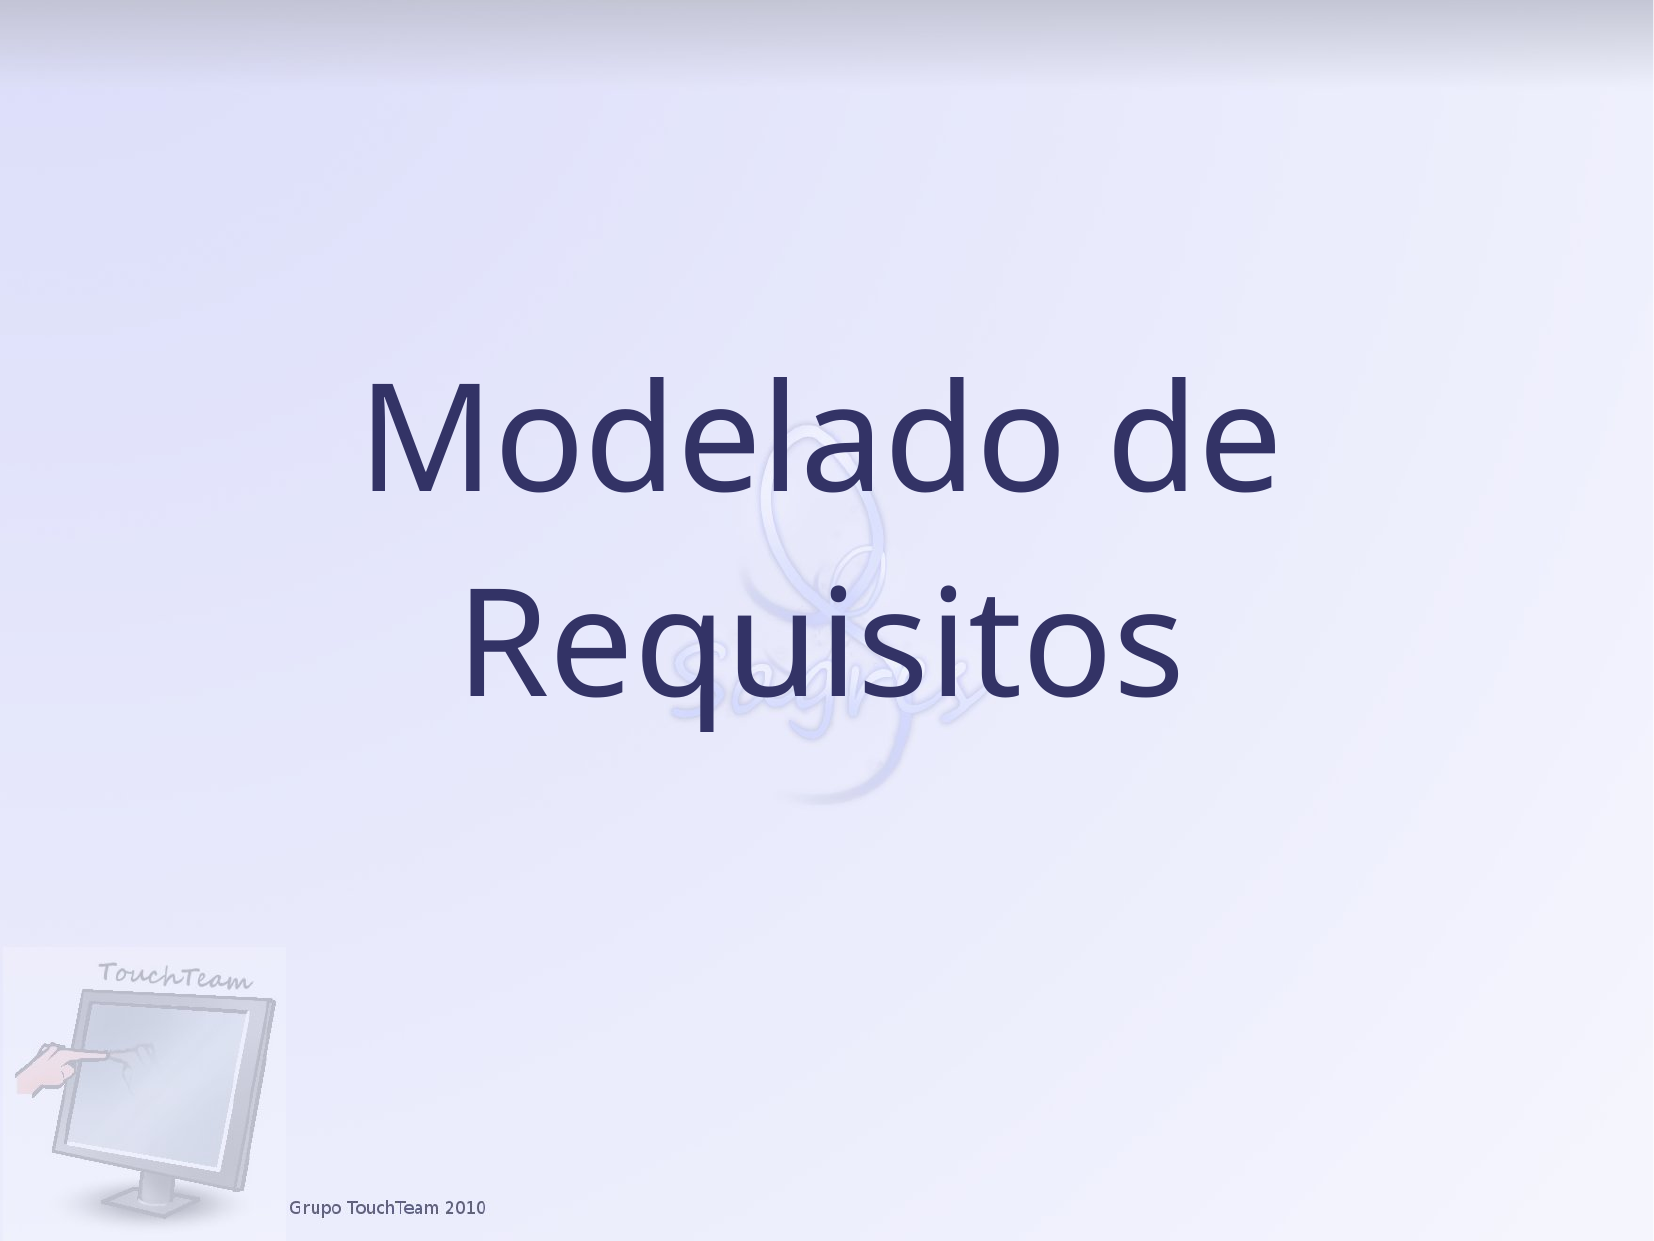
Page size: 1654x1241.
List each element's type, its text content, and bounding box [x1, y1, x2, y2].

picture [0, 0, 1654, 1241]
title Modelado de Requisitos [76, 274, 1565, 798]
